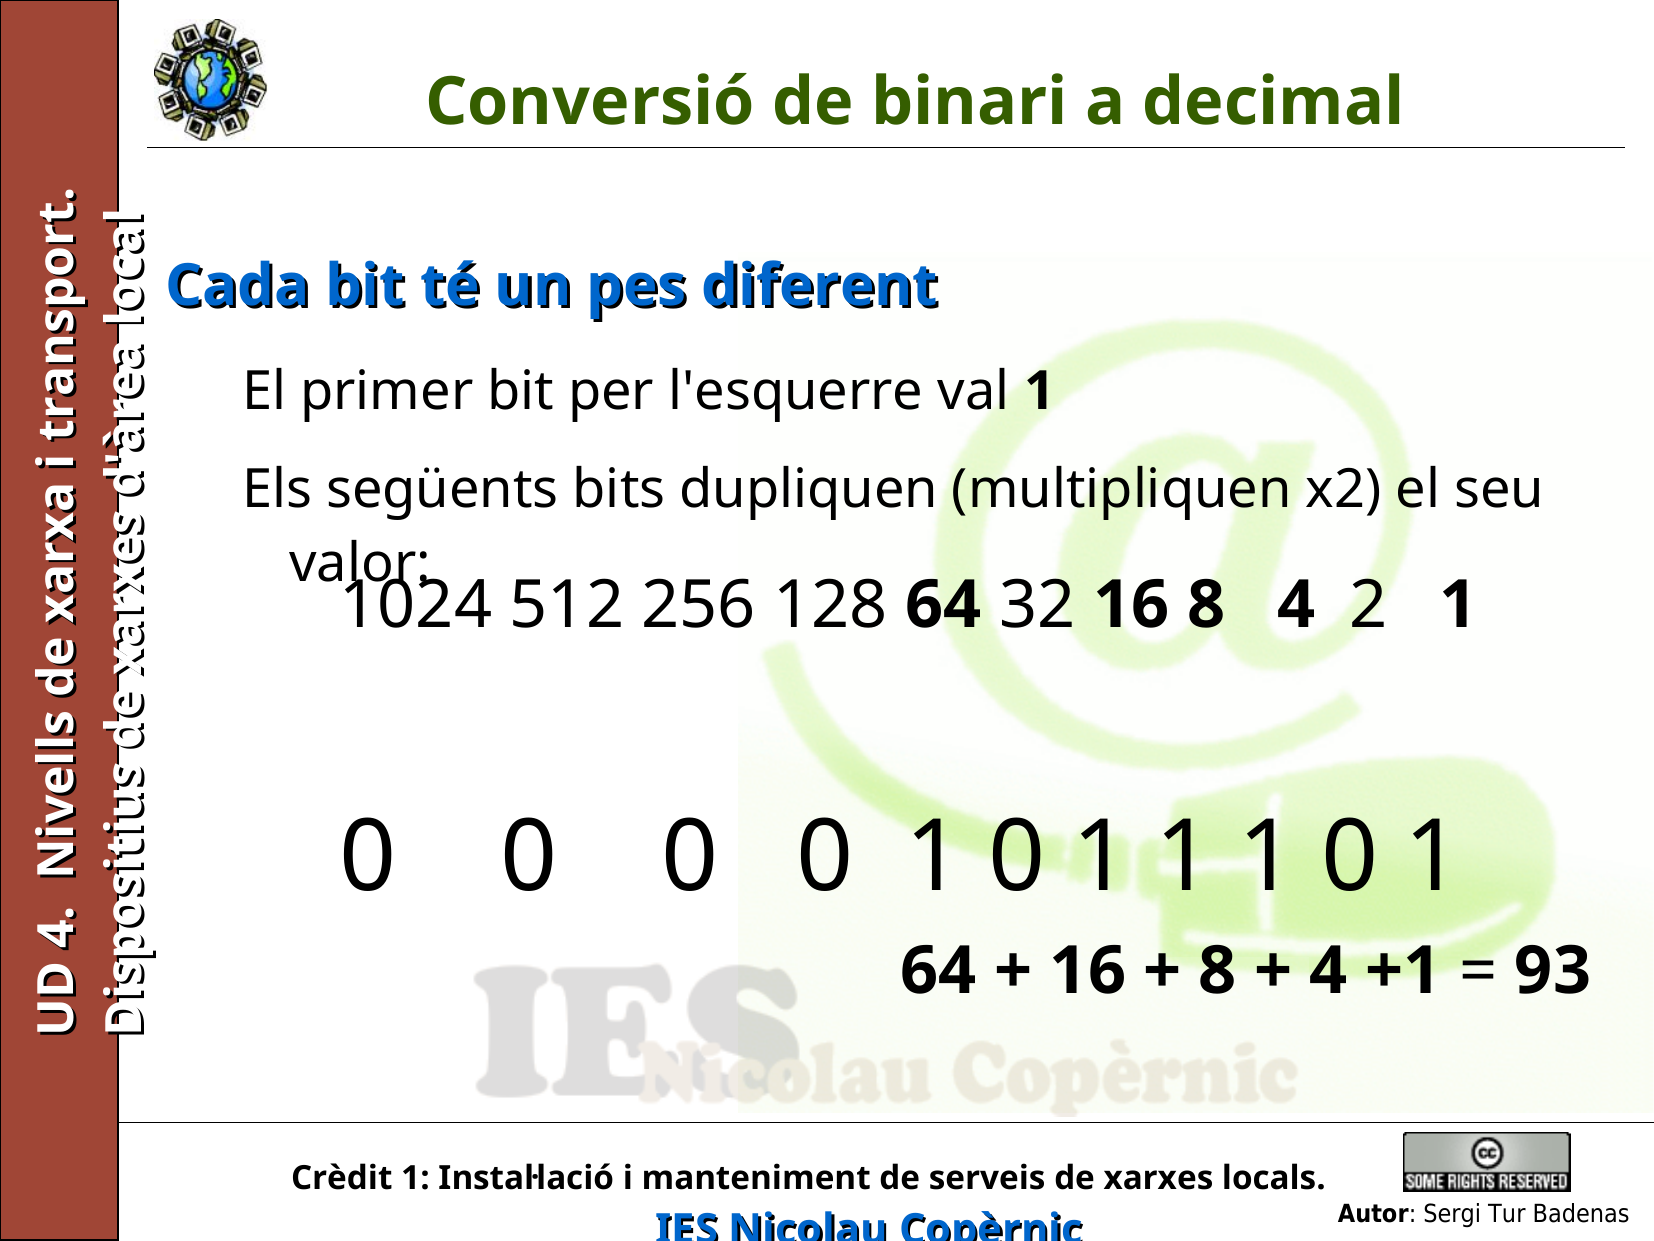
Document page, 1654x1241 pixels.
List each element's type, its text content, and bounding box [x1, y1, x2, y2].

picture [466, 252, 1654, 1117]
picture [1403, 1132, 1571, 1192]
text_box 64 + 16 + 8 + 4 +1 = 93 [885, 915, 1625, 997]
title Conversió de binari a decimal [171, 56, 1654, 141]
picture [154, 19, 268, 142]
list Cada bit té un pes diferent El primer bit per l'esquerre val 1 Els següents bits dupliquen (multipliquen x2) el seu valor: [147, 242, 1636, 1078]
text_box 1024 512 256 128 64 32 16 8 4 2 1 0 0 0 0 1 0 1 1 1 0 1 [324, 549, 1503, 831]
